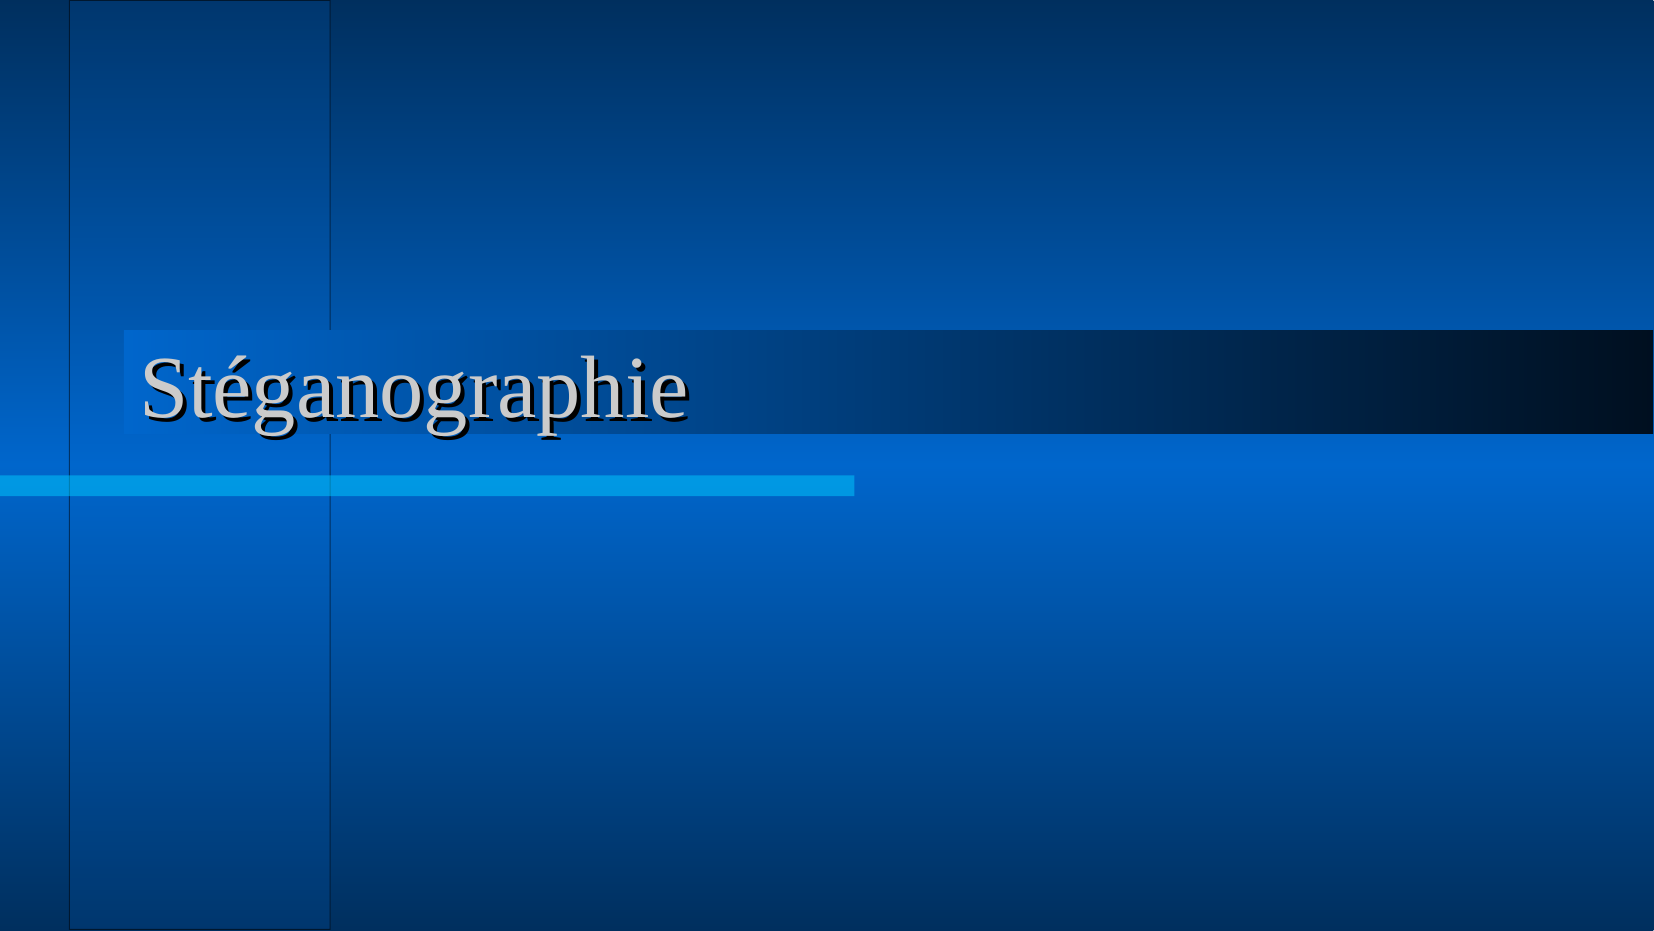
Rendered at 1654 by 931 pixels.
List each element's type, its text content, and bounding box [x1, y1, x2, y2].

title Stéganographie [124, 309, 1530, 466]
